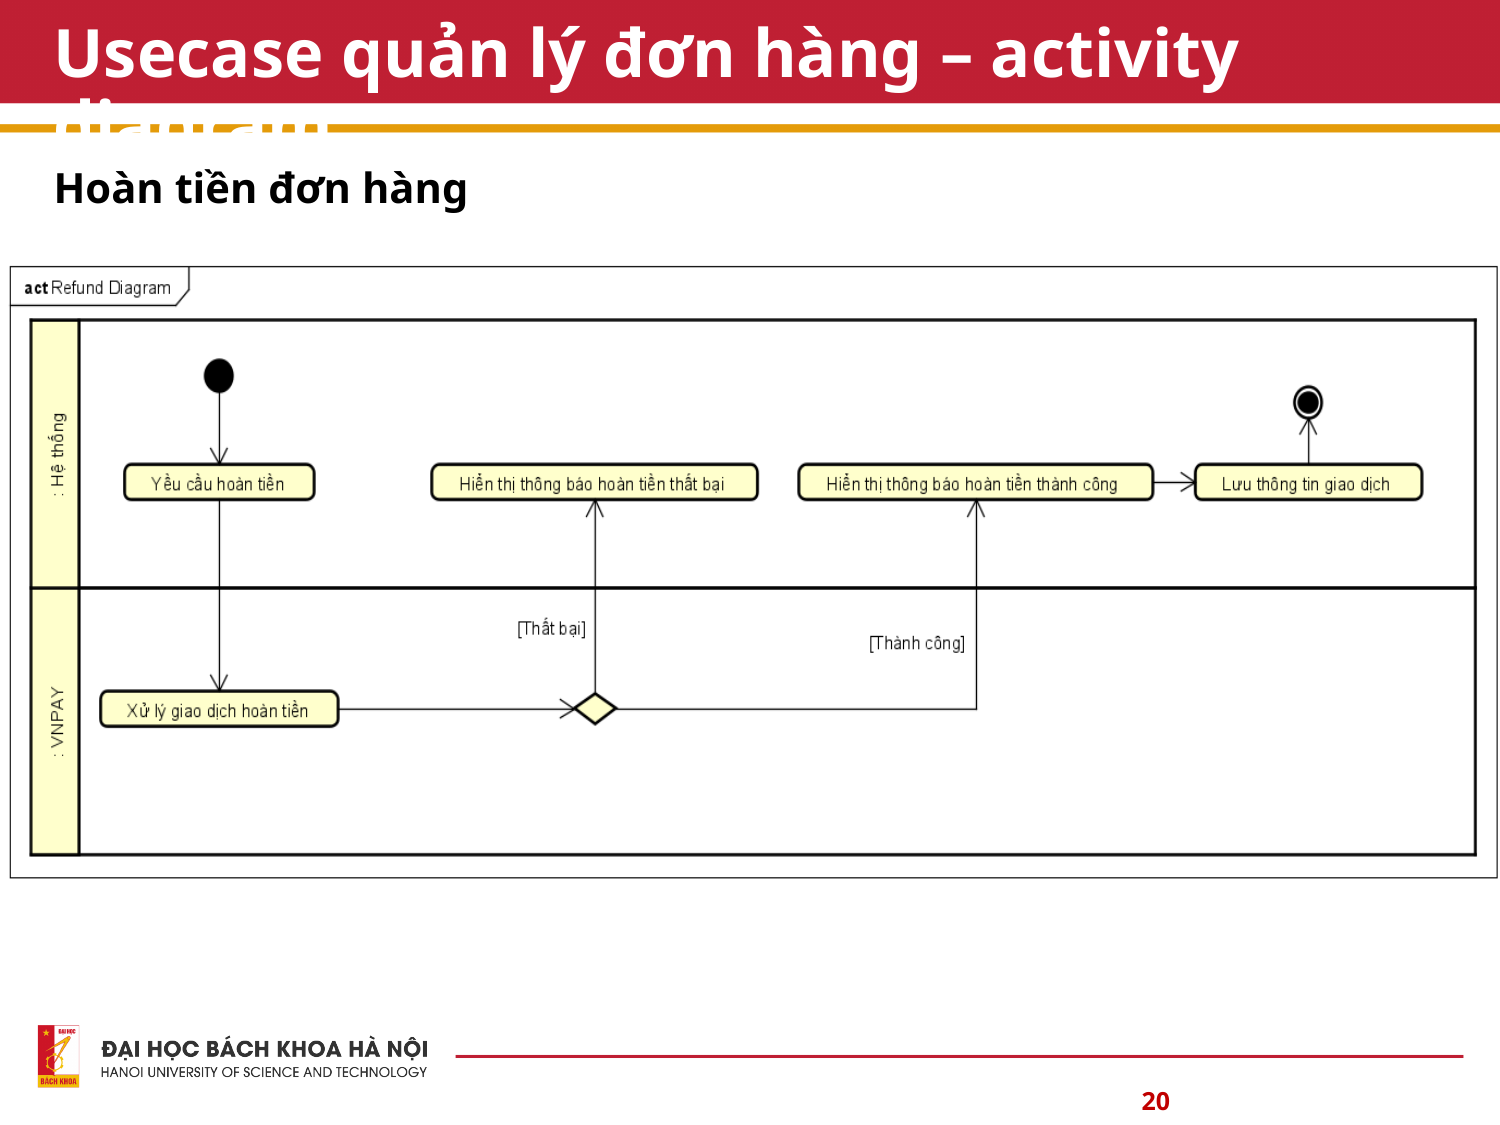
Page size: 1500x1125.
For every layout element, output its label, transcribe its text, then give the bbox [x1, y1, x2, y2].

title Usecase quản lý đơn hàng – activity diagram [38, 12, 1462, 87]
picture [0, 254, 1500, 887]
text_box [1126, 1078, 1465, 1125]
text_box Hoàn tiền đơn hàng [38, 154, 439, 221]
